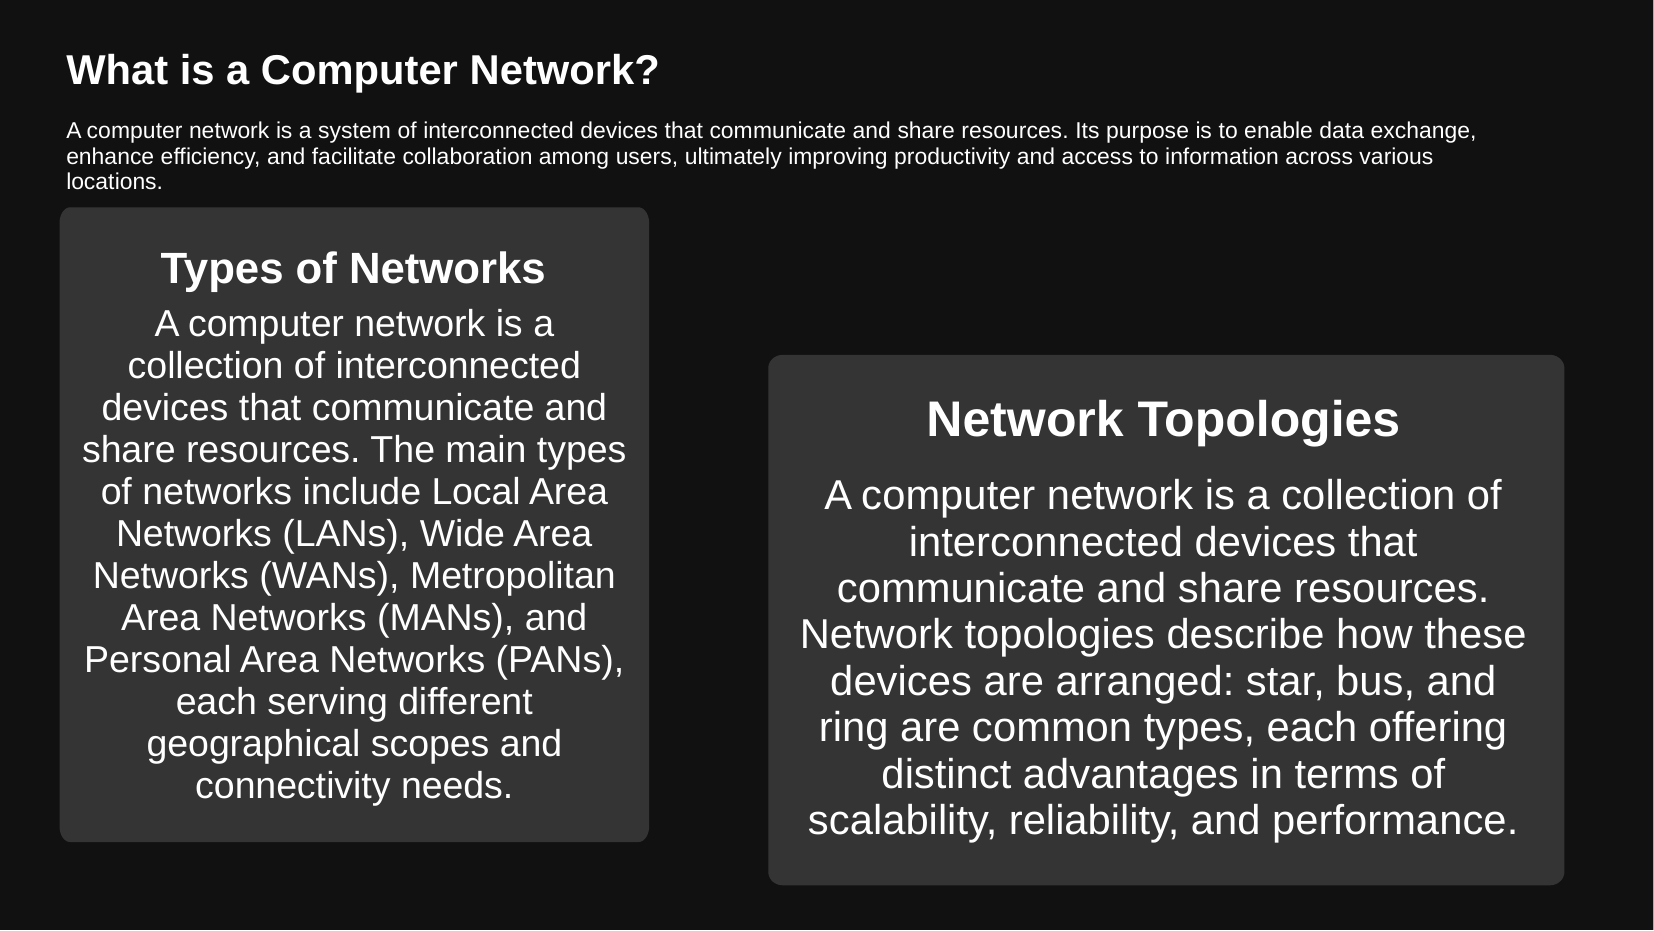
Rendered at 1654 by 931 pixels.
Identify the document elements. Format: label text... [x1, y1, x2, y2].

picture [767, 354, 1565, 886]
text_box A computer network is a collection of interconnected devices that communicate and share resources. The main types of networks include Local Area Networks (LANs), Wide Area Networks (WANs), Metropolitan Area Networks (MANs), and Personal Area Networks (PANs), each serving different geographical scopes and connectivity needs. [59, 295, 650, 858]
text_box Network Topologies A computer network is a collection of interconnected devices that communicate and share resources. Network topologies describe how these devices are arranged: star, bus, and ring are common types, each offering distinct advantages in terms of scalability, reliability, and performance. [779, 383, 1548, 931]
text_box What is a Computer Network? A computer network is a system of interconnected devices that communicate and share resources. Its purpose is to enable data exchange, enhance efficiency, and facilitate collaboration among users, ultimately improving productivity and access to information across various locations. [51, 39, 1536, 247]
picture [59, 206, 650, 295]
text_box Types of Networks [145, 236, 562, 300]
